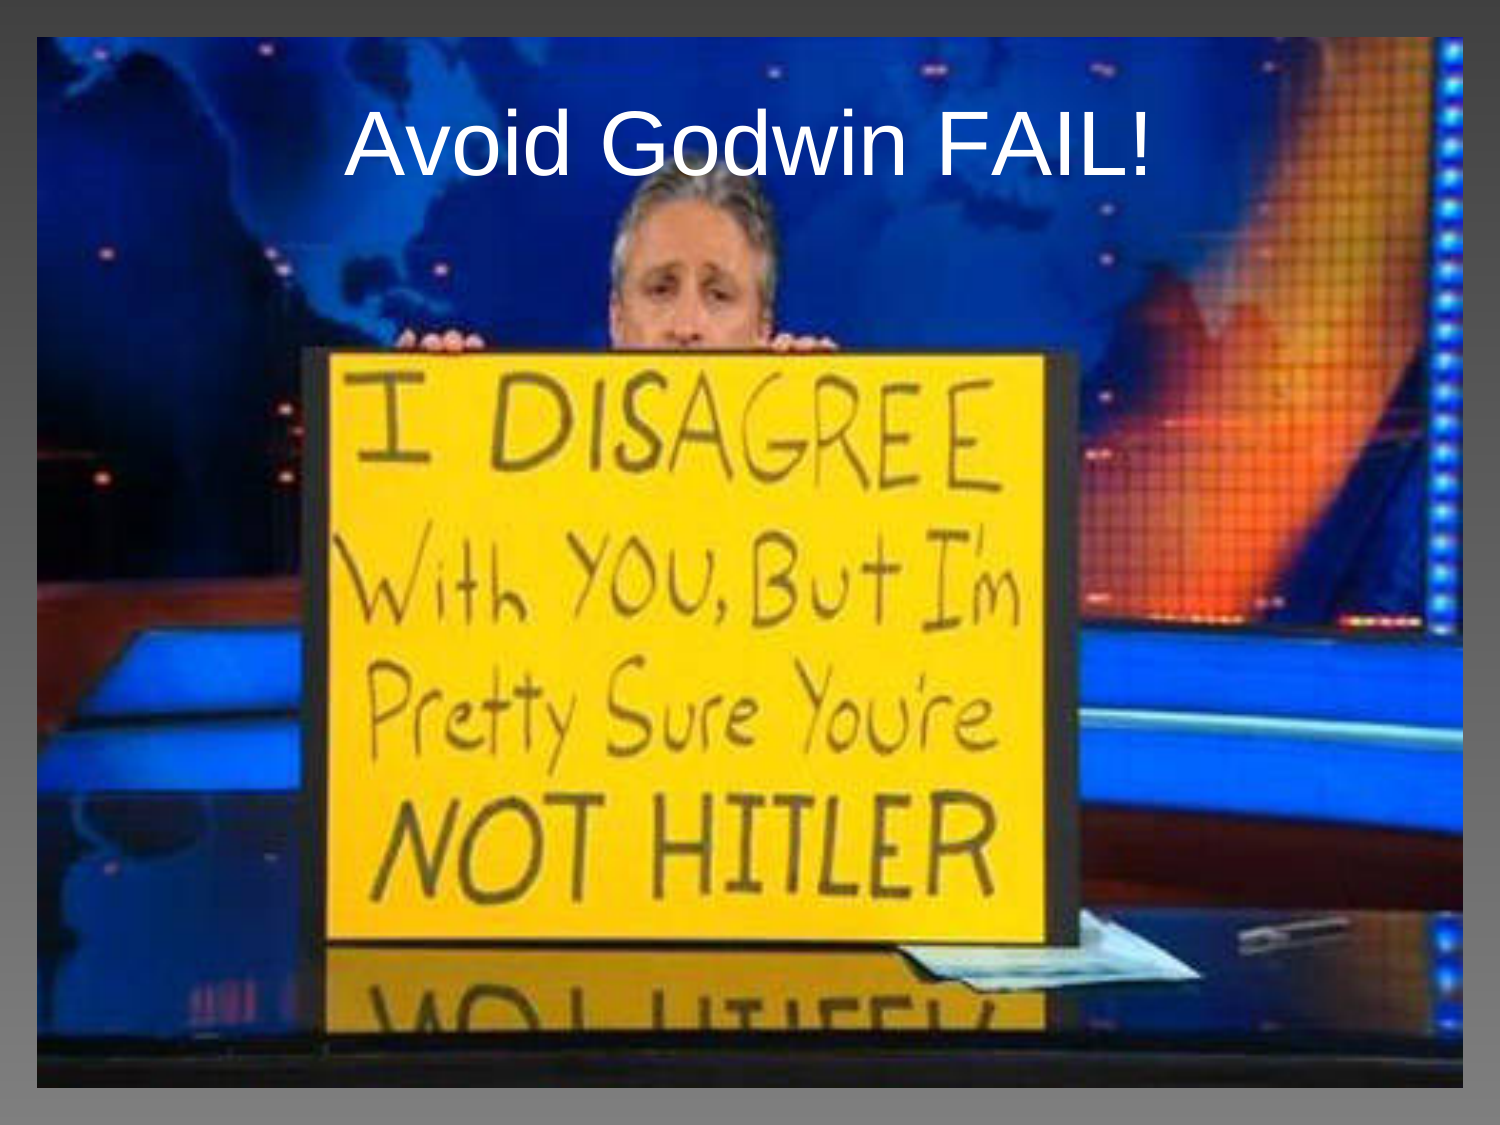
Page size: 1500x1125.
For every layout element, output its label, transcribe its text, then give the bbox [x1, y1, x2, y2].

title Avoid Godwin FAIL! [75, 37, 1426, 241]
picture [37, 37, 1463, 1088]
